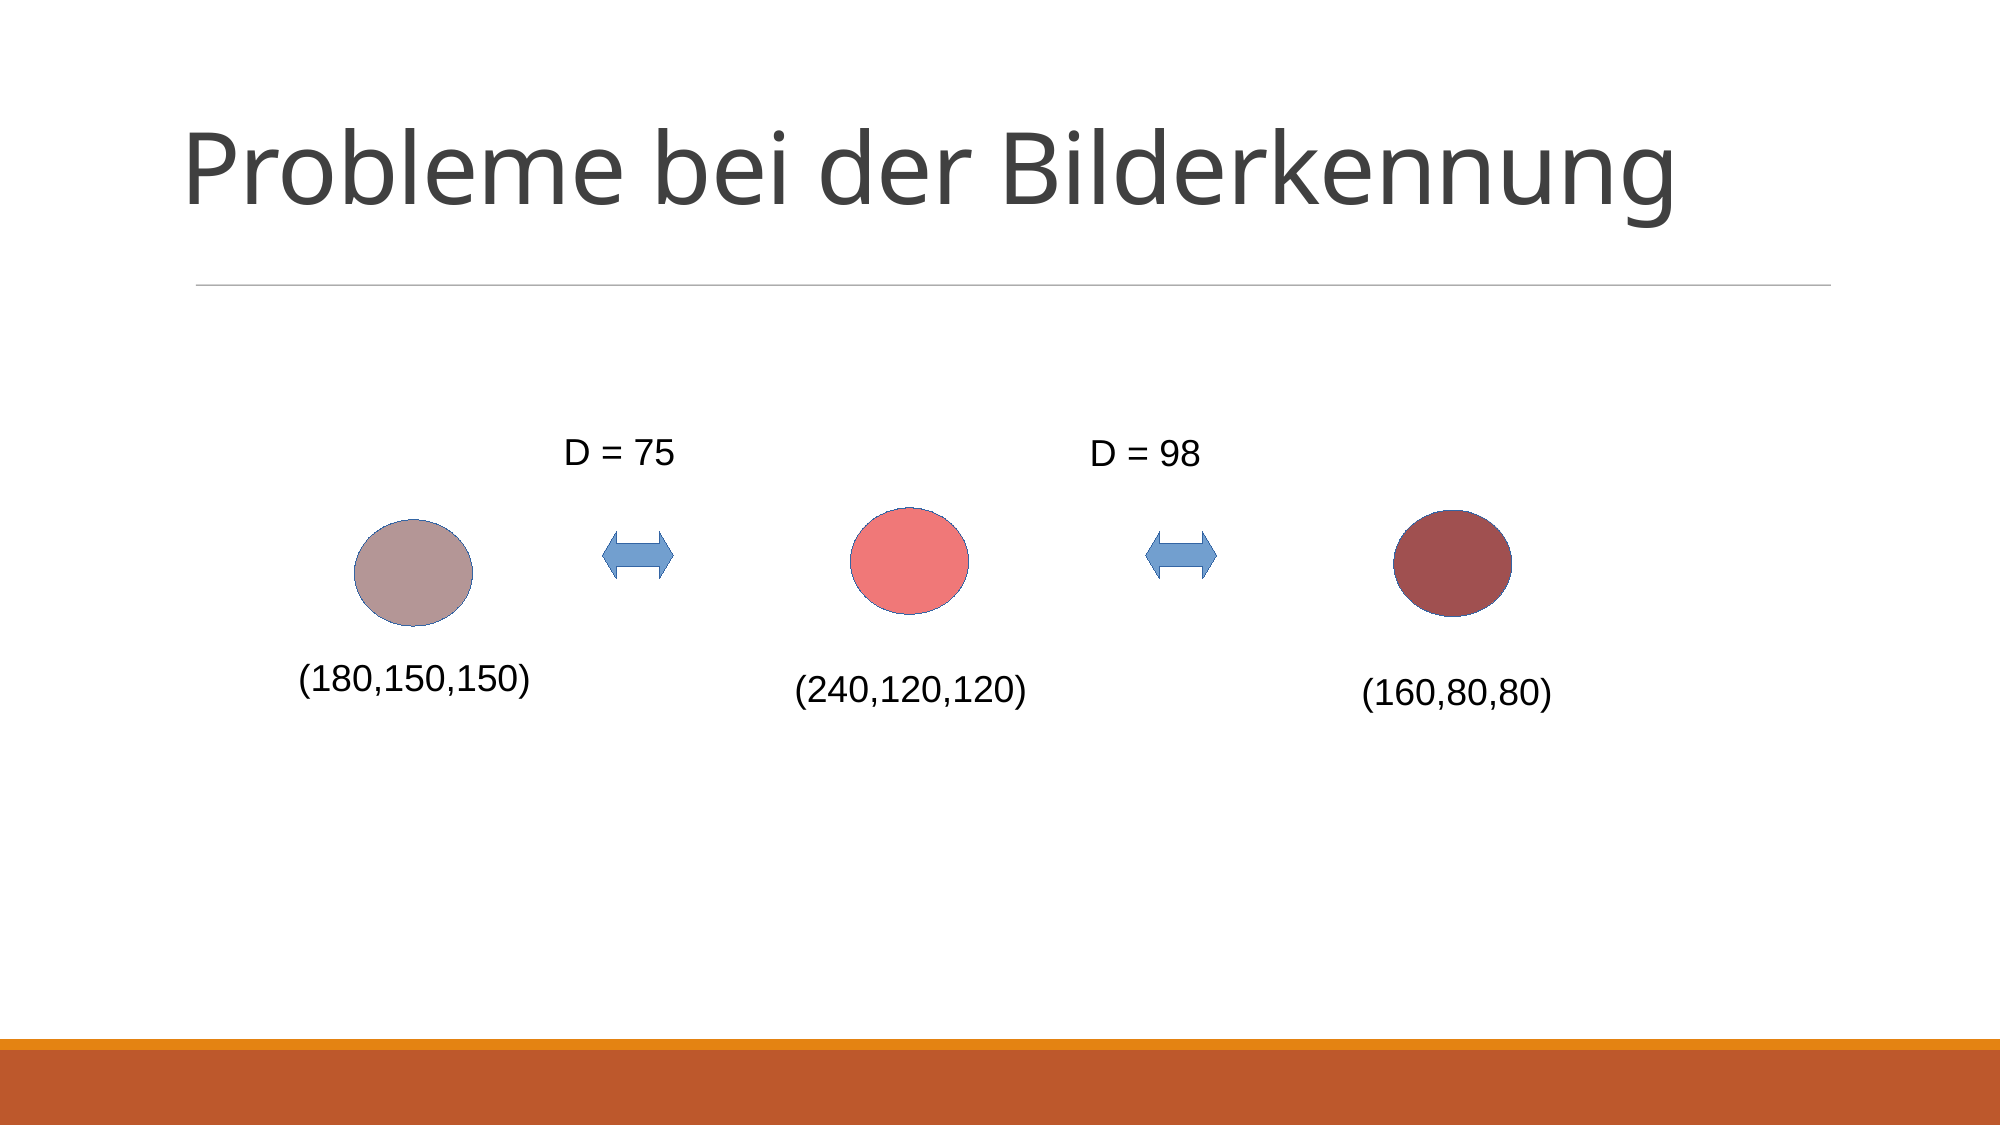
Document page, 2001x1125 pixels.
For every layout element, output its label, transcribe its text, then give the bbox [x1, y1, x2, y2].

text_box [1145, 531, 1217, 579]
text_box [602, 531, 674, 579]
title Probleme bei der Bilderkennung [180, 47, 1830, 285]
text_box D = 98 [1074, 425, 1300, 483]
text_box [1393, 510, 1512, 617]
text_box D = 75 [549, 424, 774, 481]
text_box [354, 519, 473, 627]
text_box [850, 507, 969, 615]
text_box (240,120,120) [779, 661, 1063, 761]
text_box (160,80,80) [1346, 663, 1642, 721]
text_box (180,150,150) [283, 649, 567, 749]
